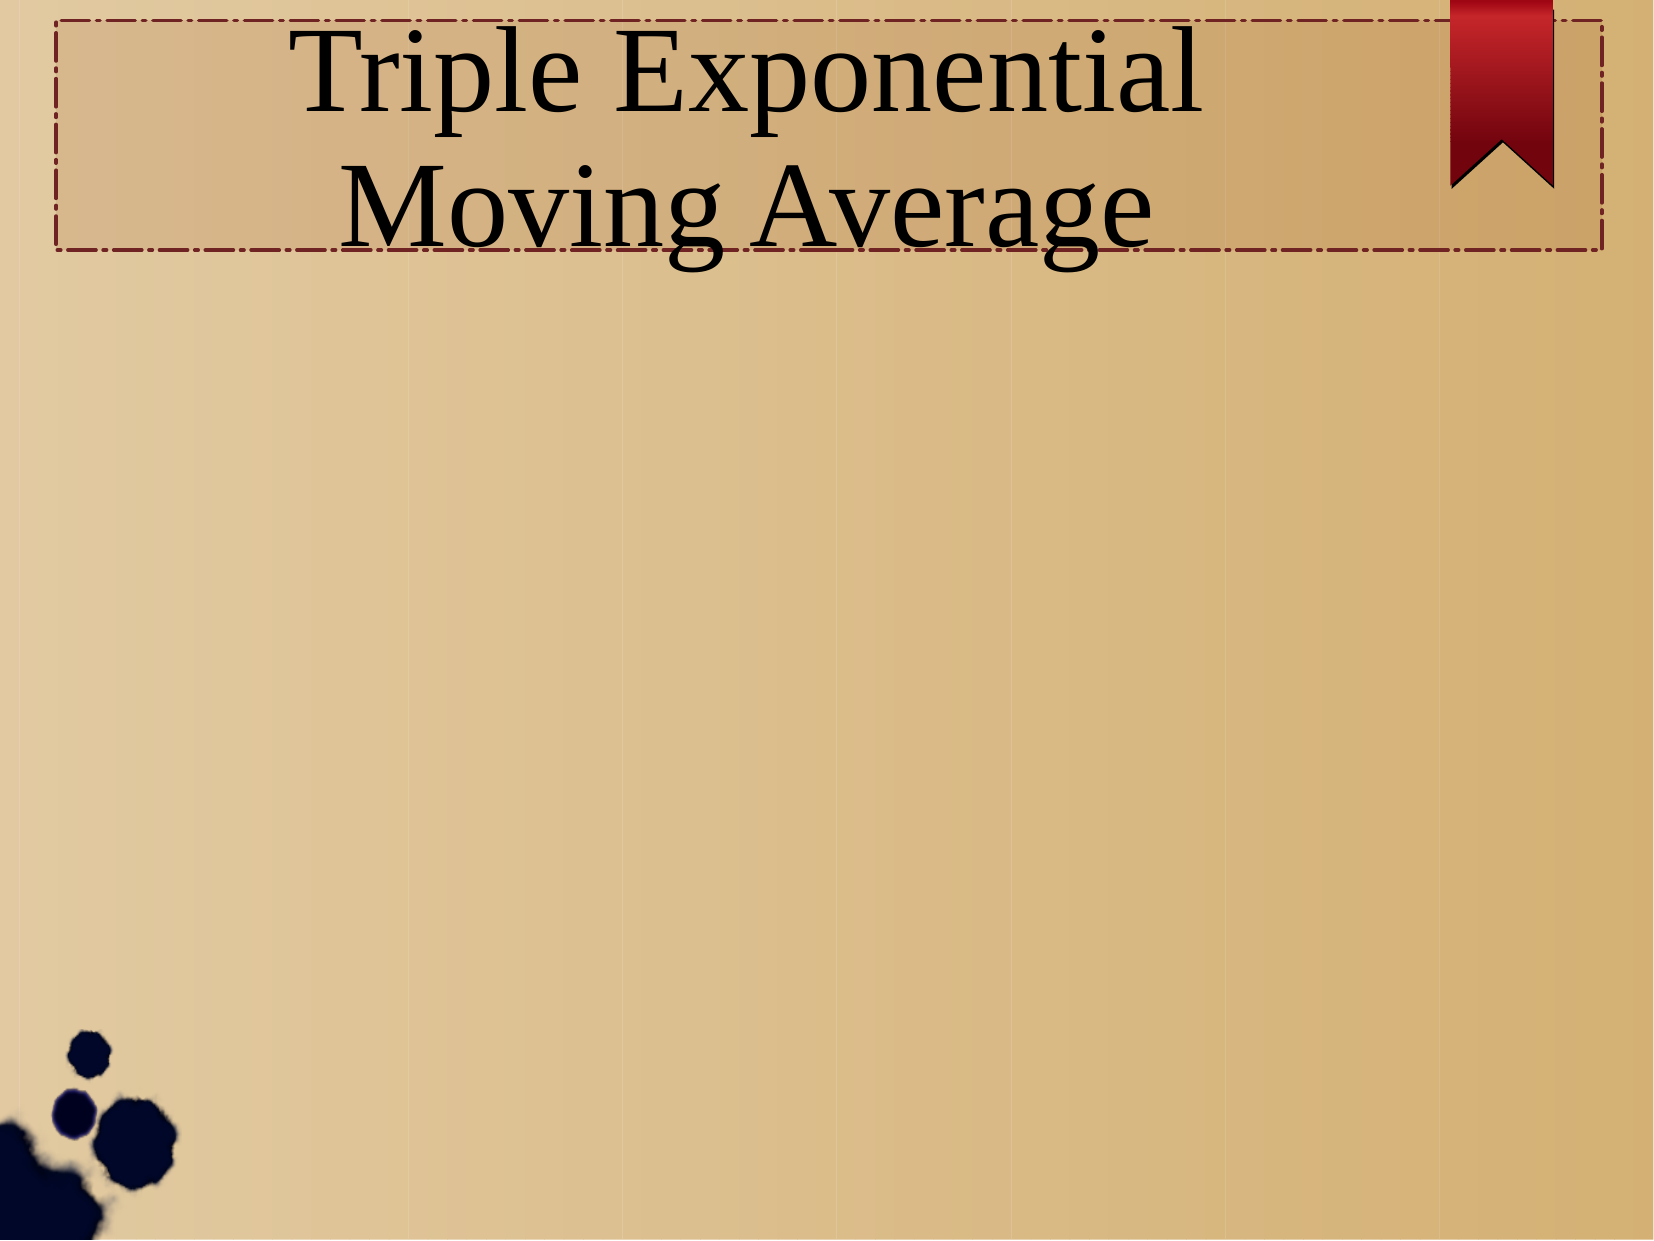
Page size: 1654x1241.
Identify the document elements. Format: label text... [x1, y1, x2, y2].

title Triple Exponential Moving Average [82, 2, 1412, 274]
